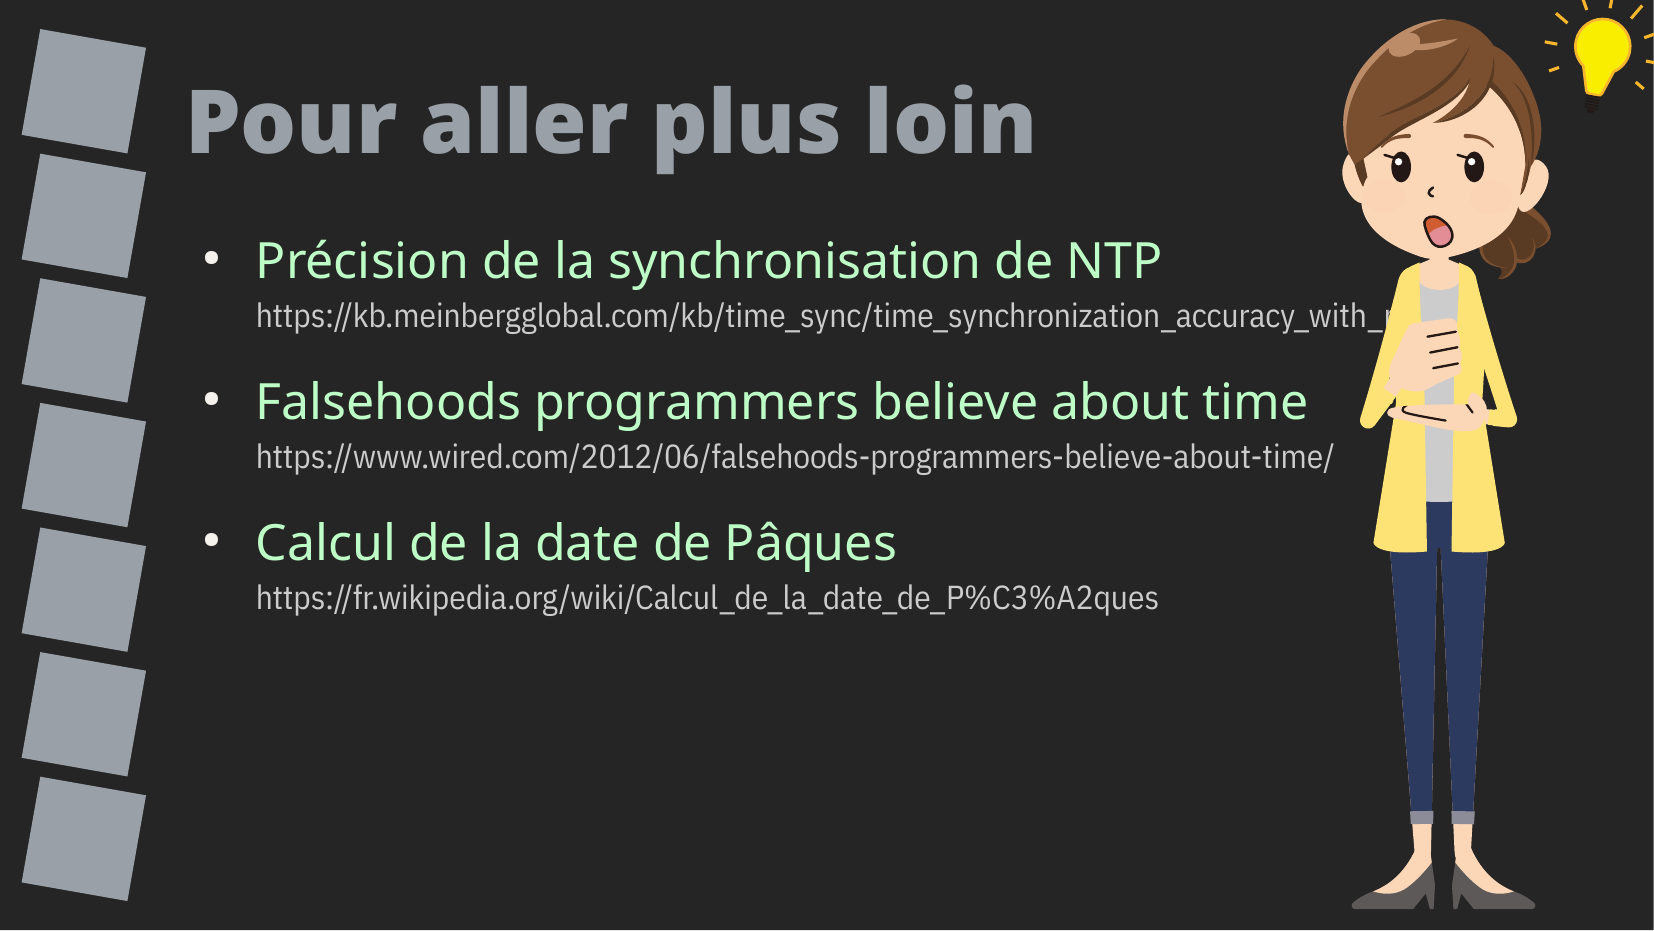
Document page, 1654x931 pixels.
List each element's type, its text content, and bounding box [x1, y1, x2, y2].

picture [1342, 0, 1654, 910]
title Pour aller plus loin [184, 59, 1342, 154]
list Précision de la synchronisation de NTP https://kb.meinbergglobal.com/kb/time_sync/time_synchronization_accuracy_with_ntp Falsehoods programmers believe about time https://www.wired.com/2012/06/falsehoods-programmers-believe-about-time/ Calcul de la date de Pâques https://fr.wikipedia.org/wiki/Calcul_de_la_date_de_P%C3%A2ques [184, 225, 1342, 901]
